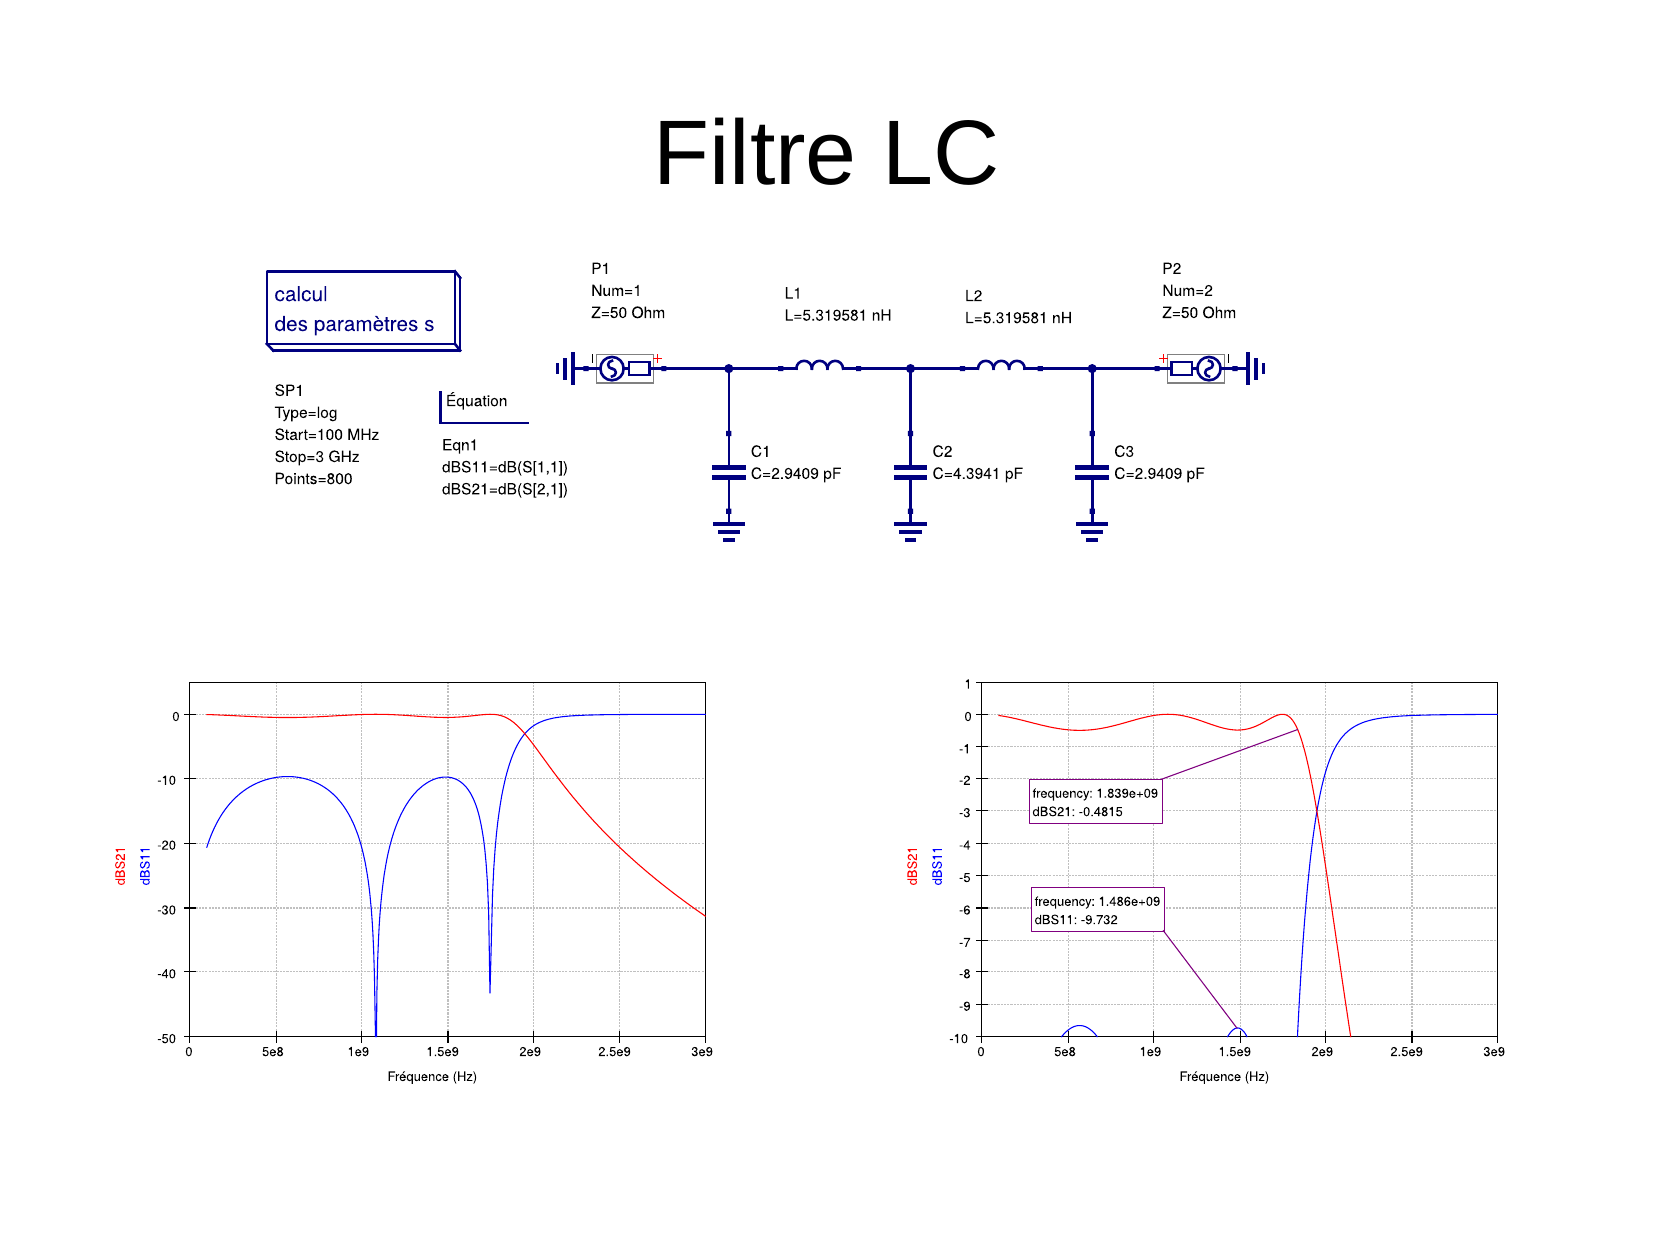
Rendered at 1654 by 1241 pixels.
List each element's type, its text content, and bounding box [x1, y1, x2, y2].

picture [83, 665, 806, 1123]
picture [875, 665, 1598, 1123]
title Filtre LC [82, 49, 1571, 257]
picture [242, 236, 1412, 564]
